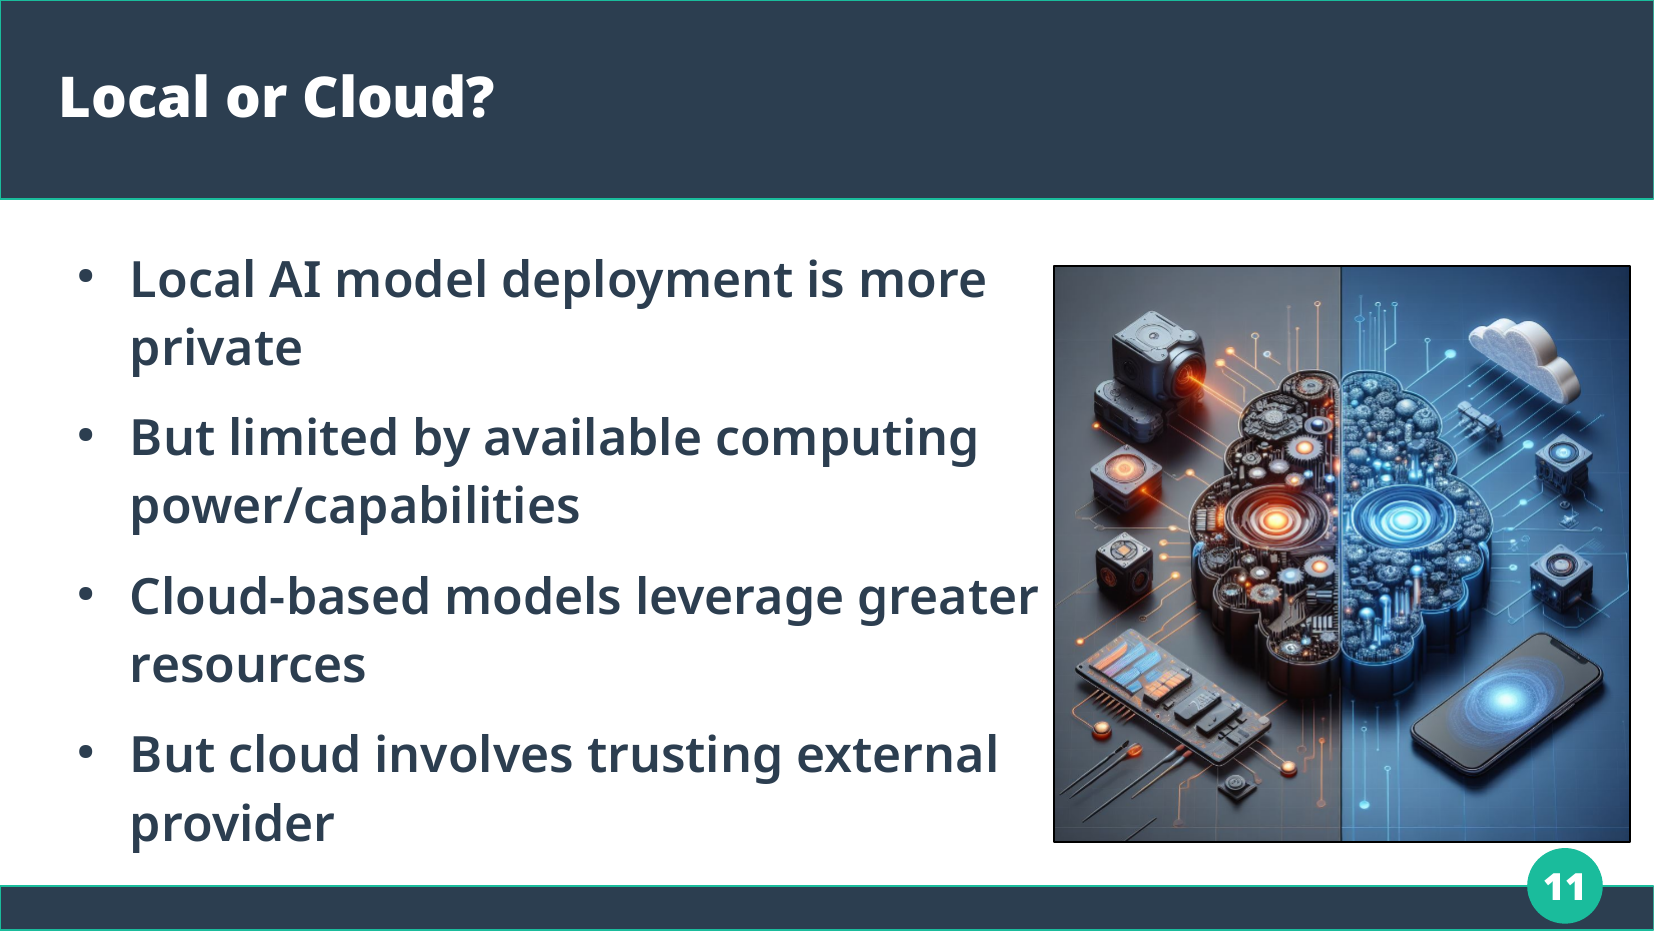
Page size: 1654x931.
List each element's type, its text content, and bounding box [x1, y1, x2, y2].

picture [1054, 267, 1629, 842]
title Local or Cloud? [59, 37, 1595, 156]
list Local AI model deployment is more private But limited by available computing power/capabilities Cloud-based models leverage greater resources But cloud involves trusting external provider [59, 243, 1051, 864]
